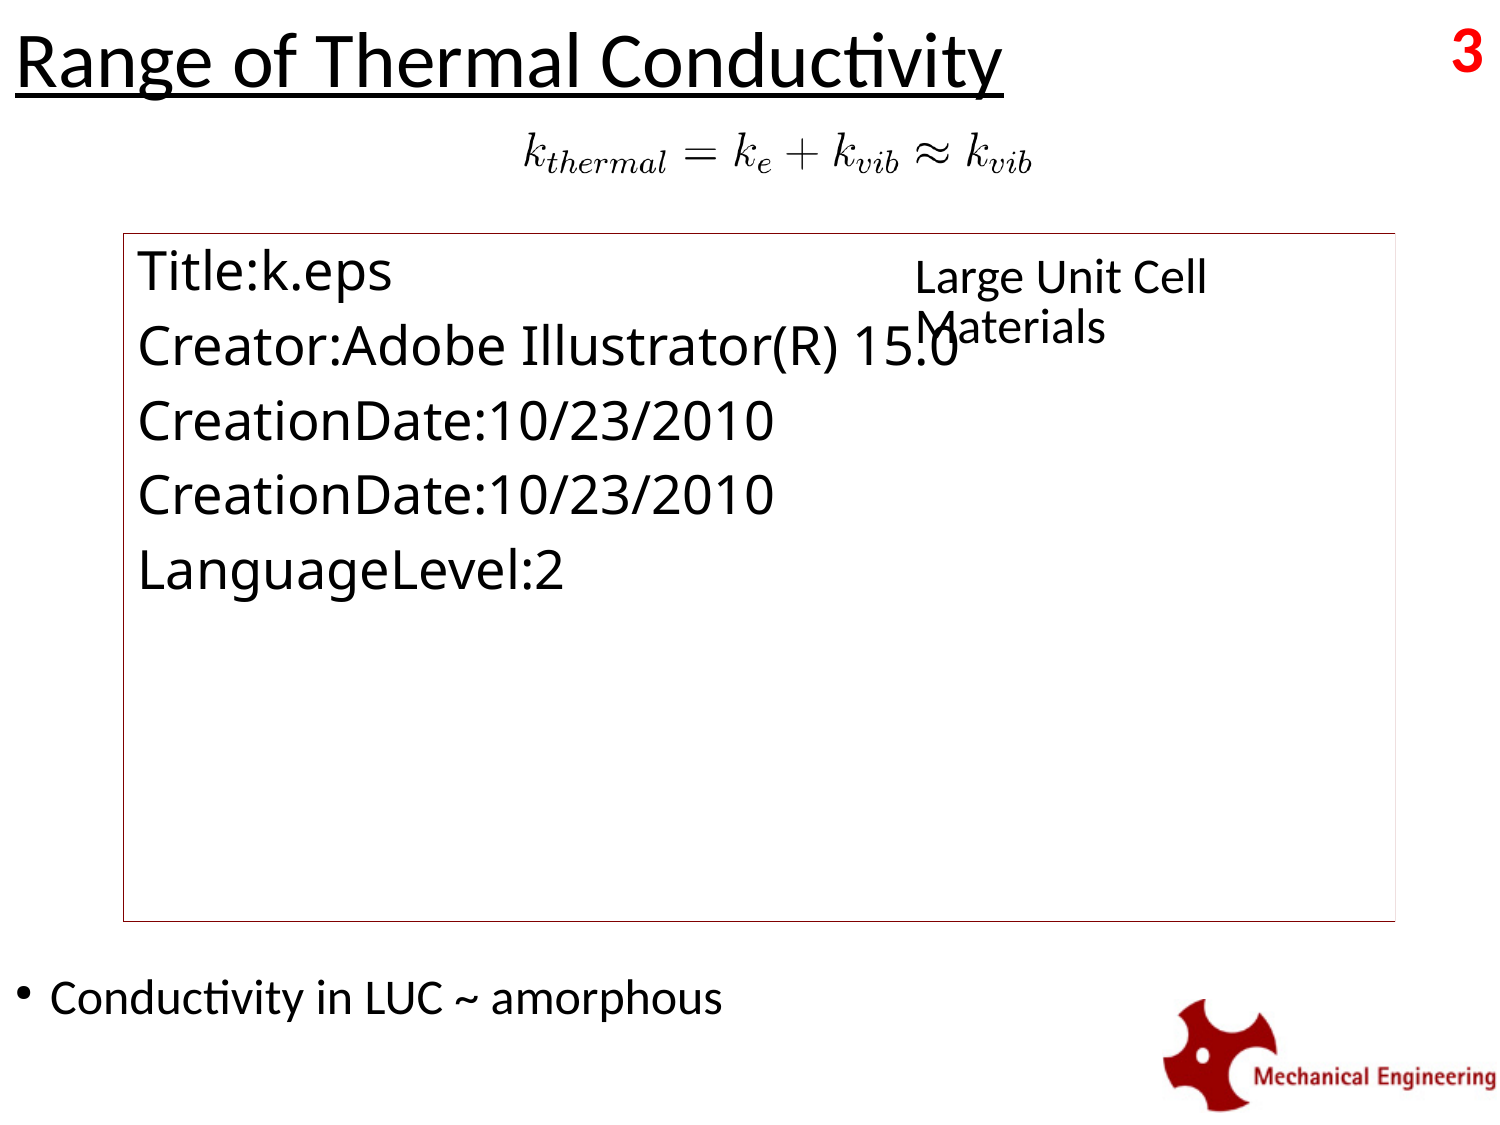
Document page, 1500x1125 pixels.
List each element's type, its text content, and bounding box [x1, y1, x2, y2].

text_box Large Unit Cell Materials [900, 248, 1366, 380]
text_box 3 [1436, 0, 1500, 93]
picture [120, 229, 1396, 922]
picture [510, 116, 1036, 194]
title Range of Thermal Conductivity [0, 0, 1351, 150]
picture [1162, 999, 1497, 1113]
text_box Conductivity in LUC ~ amorphous [0, 956, 1486, 1032]
